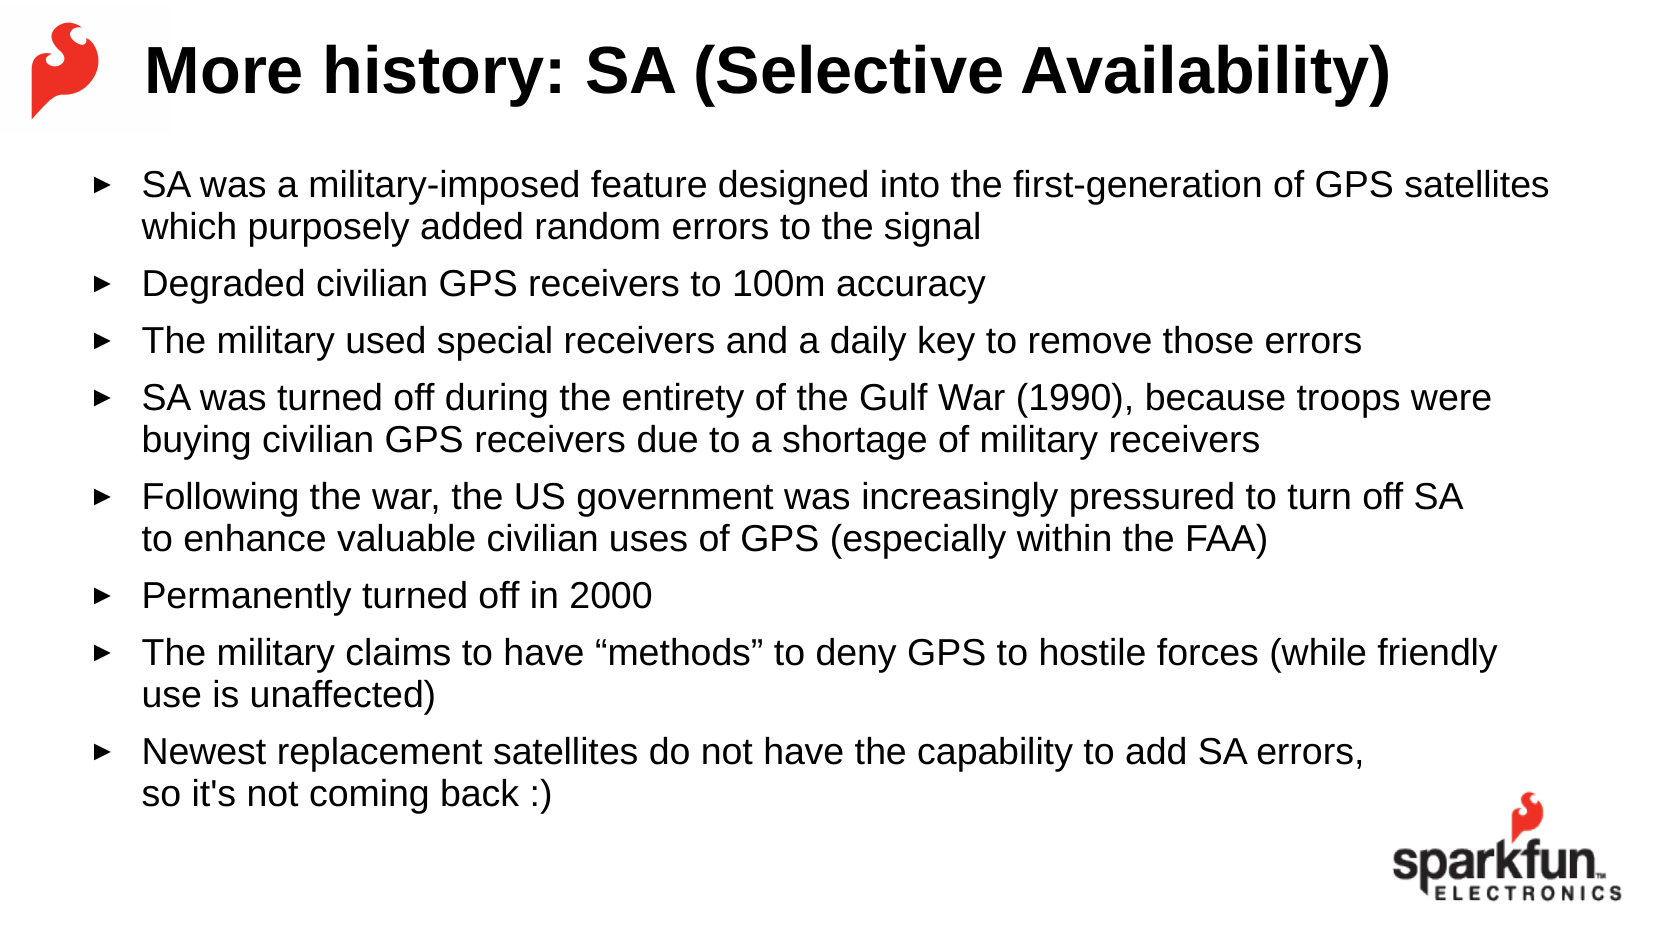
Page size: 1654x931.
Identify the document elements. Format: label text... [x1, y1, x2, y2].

list SA was a military-imposed feature designed into the first-generation of GPS satellites which purposely added random errors to the signal Degraded civilian GPS receivers to 100m accuracy The military used special receivers and a daily key to remove those errors SA was turned off during the entirety of the Gulf War (1990), because troops were buying civilian GPS receivers due to a shortage of military receivers Following the war, the US government was increasingly pressured to turn off SA to enhance valuable civilian uses of GPS (especially within the FAA) Permanently turned off in 2000 The military claims to have “methods” to deny GPS to hostile forces (while friendly use is unaffected) Newest replacement satellites do not have the capability to add SA errors, so it's not coming back :) [70, 163, 1559, 893]
title More history: SA (Selective Availability) [144, 33, 1630, 109]
picture [1363, 749, 1651, 926]
picture [0, 5, 171, 133]
